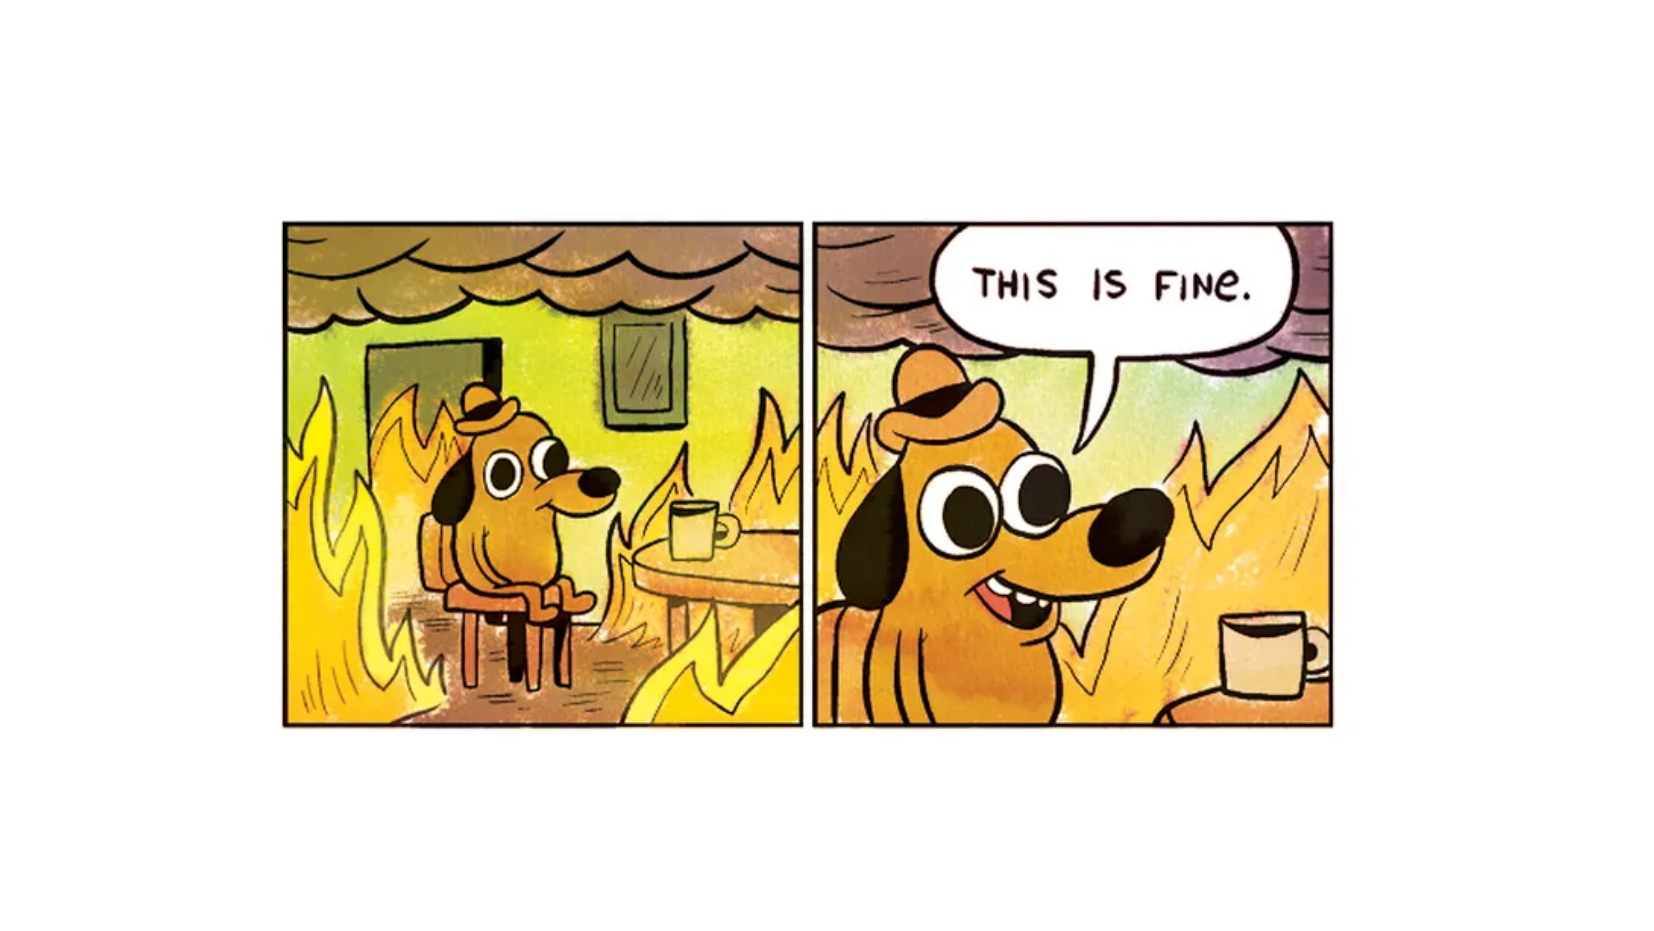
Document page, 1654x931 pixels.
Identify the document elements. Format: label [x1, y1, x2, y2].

picture [110, 2, 1506, 931]
